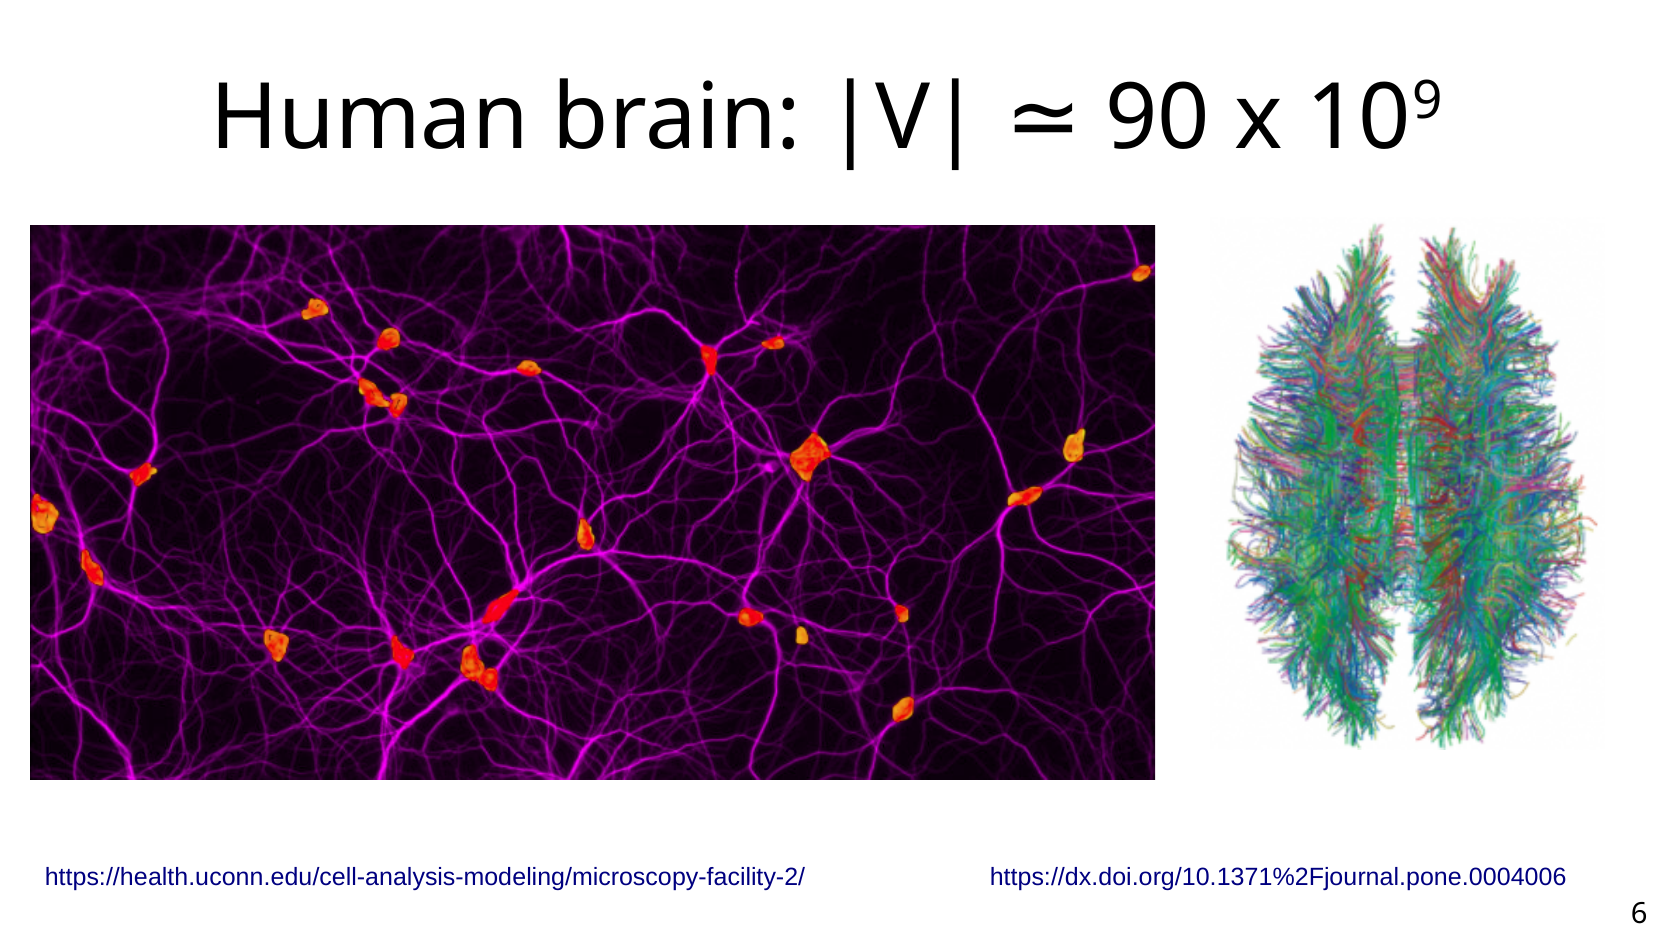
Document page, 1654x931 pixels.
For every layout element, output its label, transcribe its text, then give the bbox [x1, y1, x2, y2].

text_box https://dx.doi.org/10.1371%2Fjournal.pone.0004006 [1198, 855, 1591, 906]
text_box https://health.uconn.edu/cell-analysis-modeling/microscopy-facility-2/ [30, 855, 1198, 906]
picture [1210, 217, 1606, 751]
picture [30, 225, 1156, 781]
title Human brain: |V| ≃ 90 x 109 [82, 1, 1571, 226]
